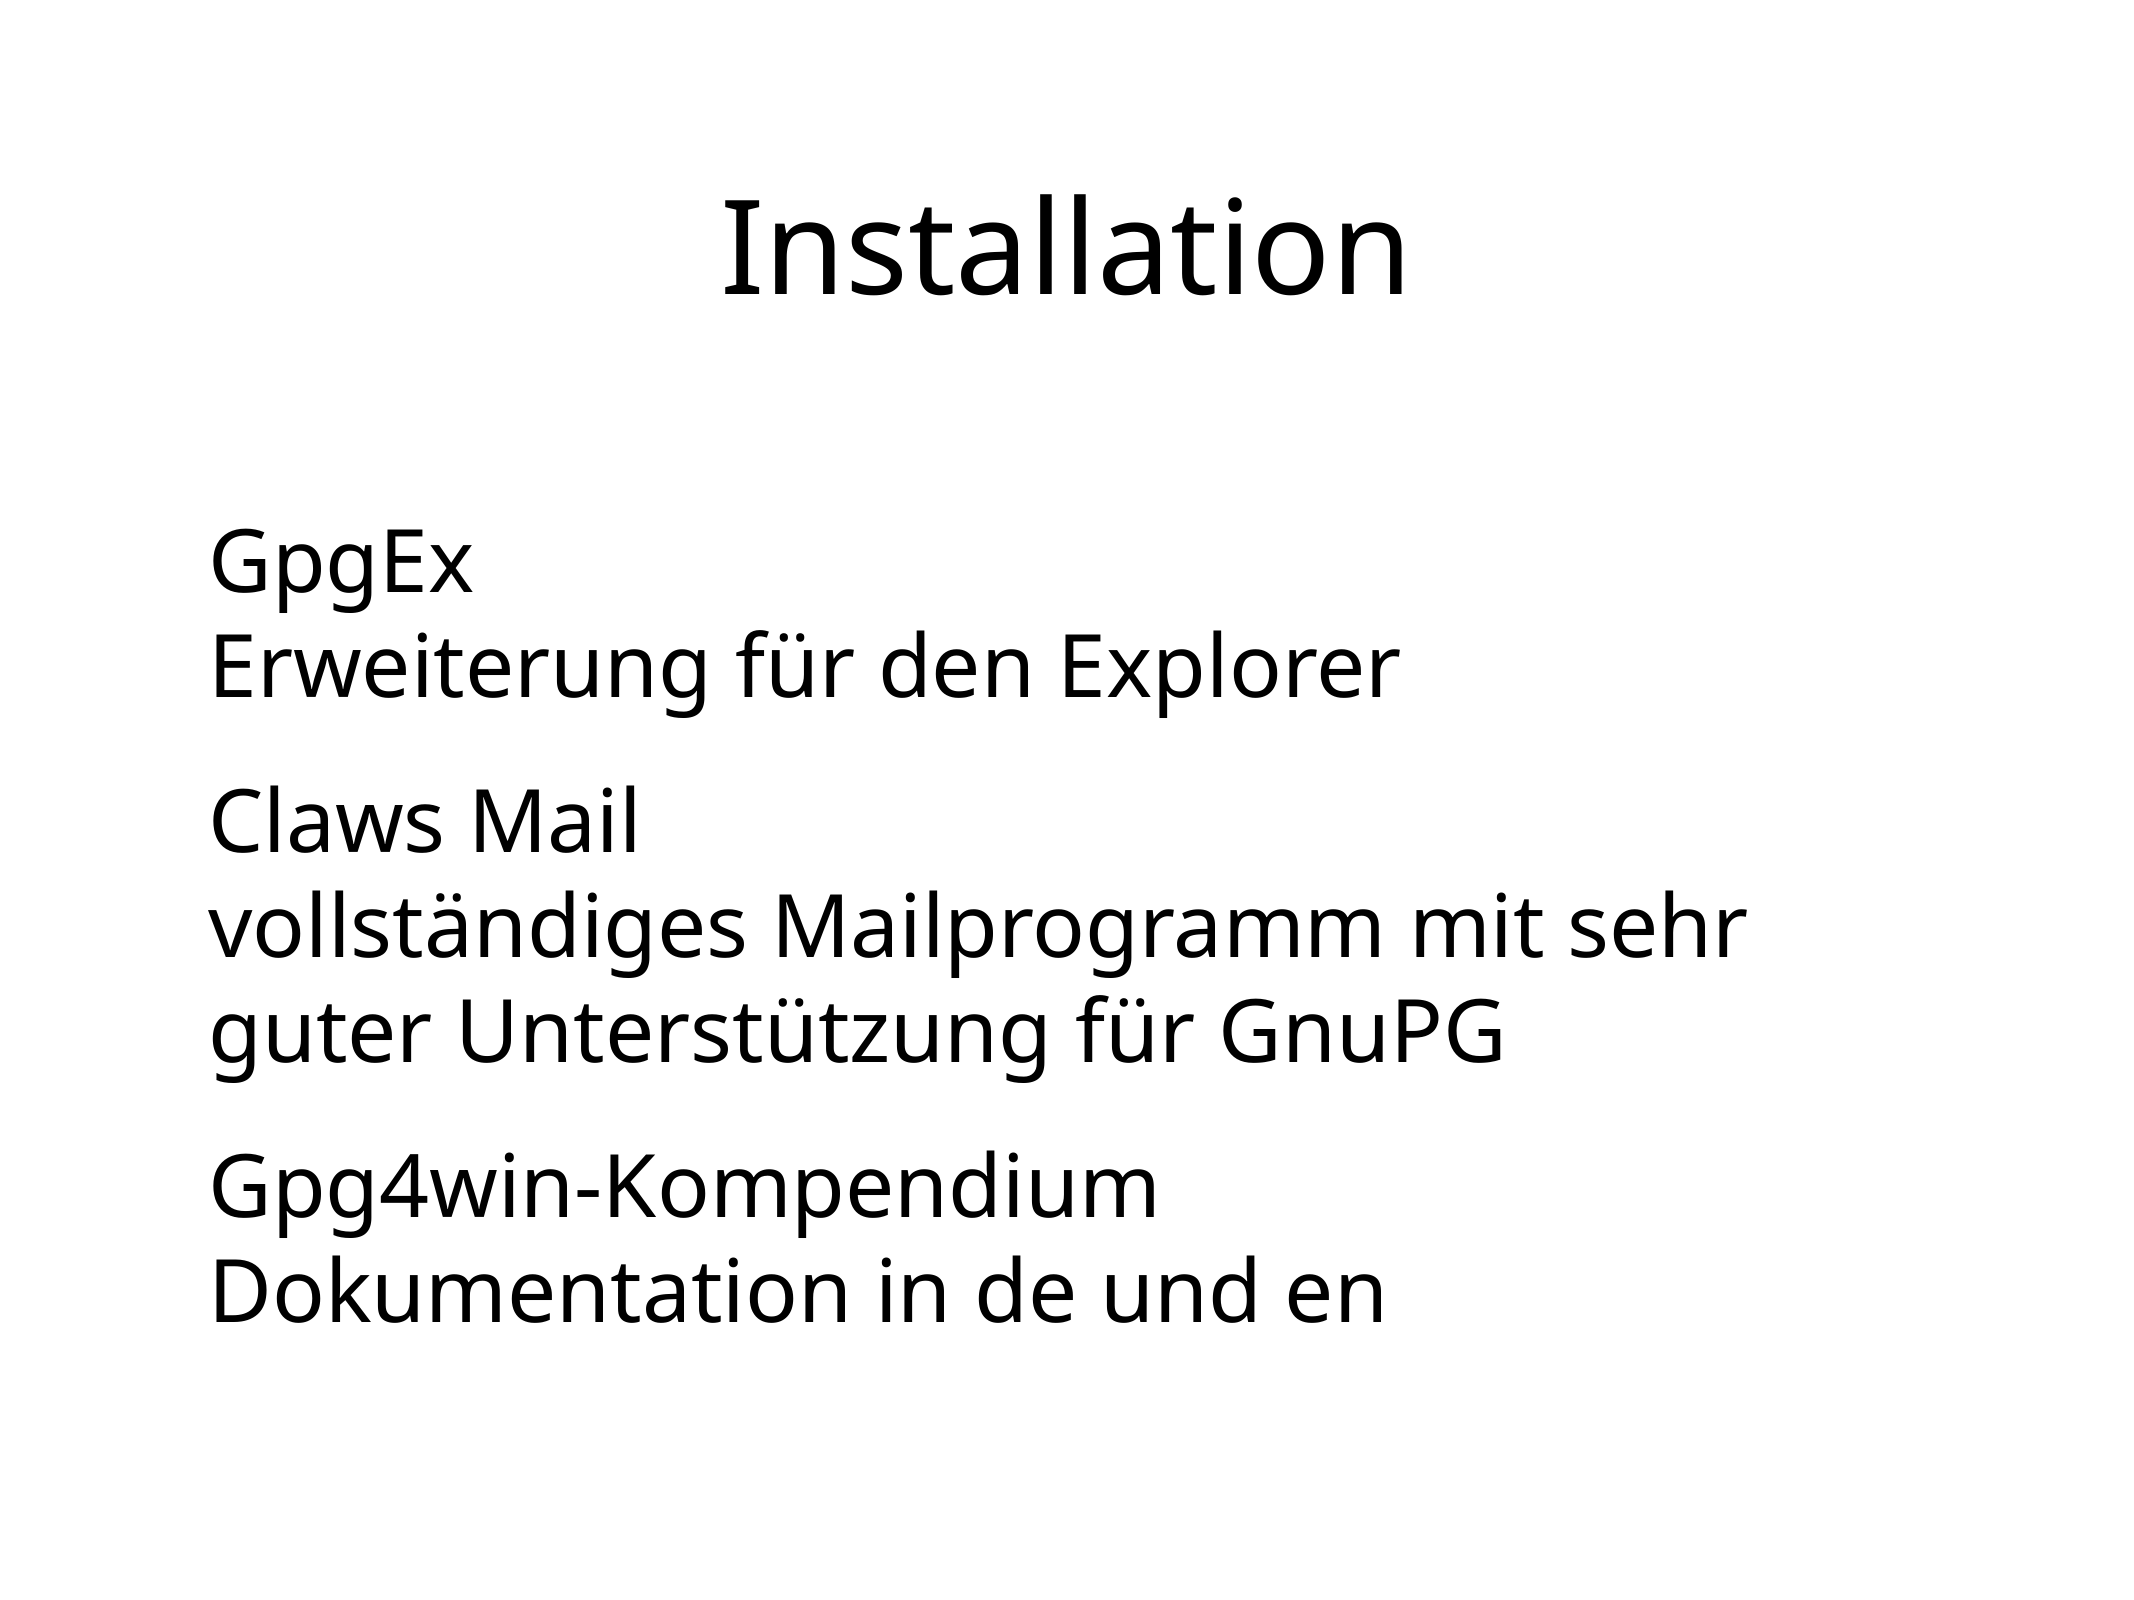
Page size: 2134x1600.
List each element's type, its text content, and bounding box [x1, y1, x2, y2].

title Installation [208, 41, 1925, 442]
list GpgEx Erweiterung für den Explorer Claws Mail vollständiges Mailprogramm mit sehr guter Unterstützung für GnuPG Gpg4win-Kompendium Dokumentation in de und en [208, 454, 1925, 1392]
